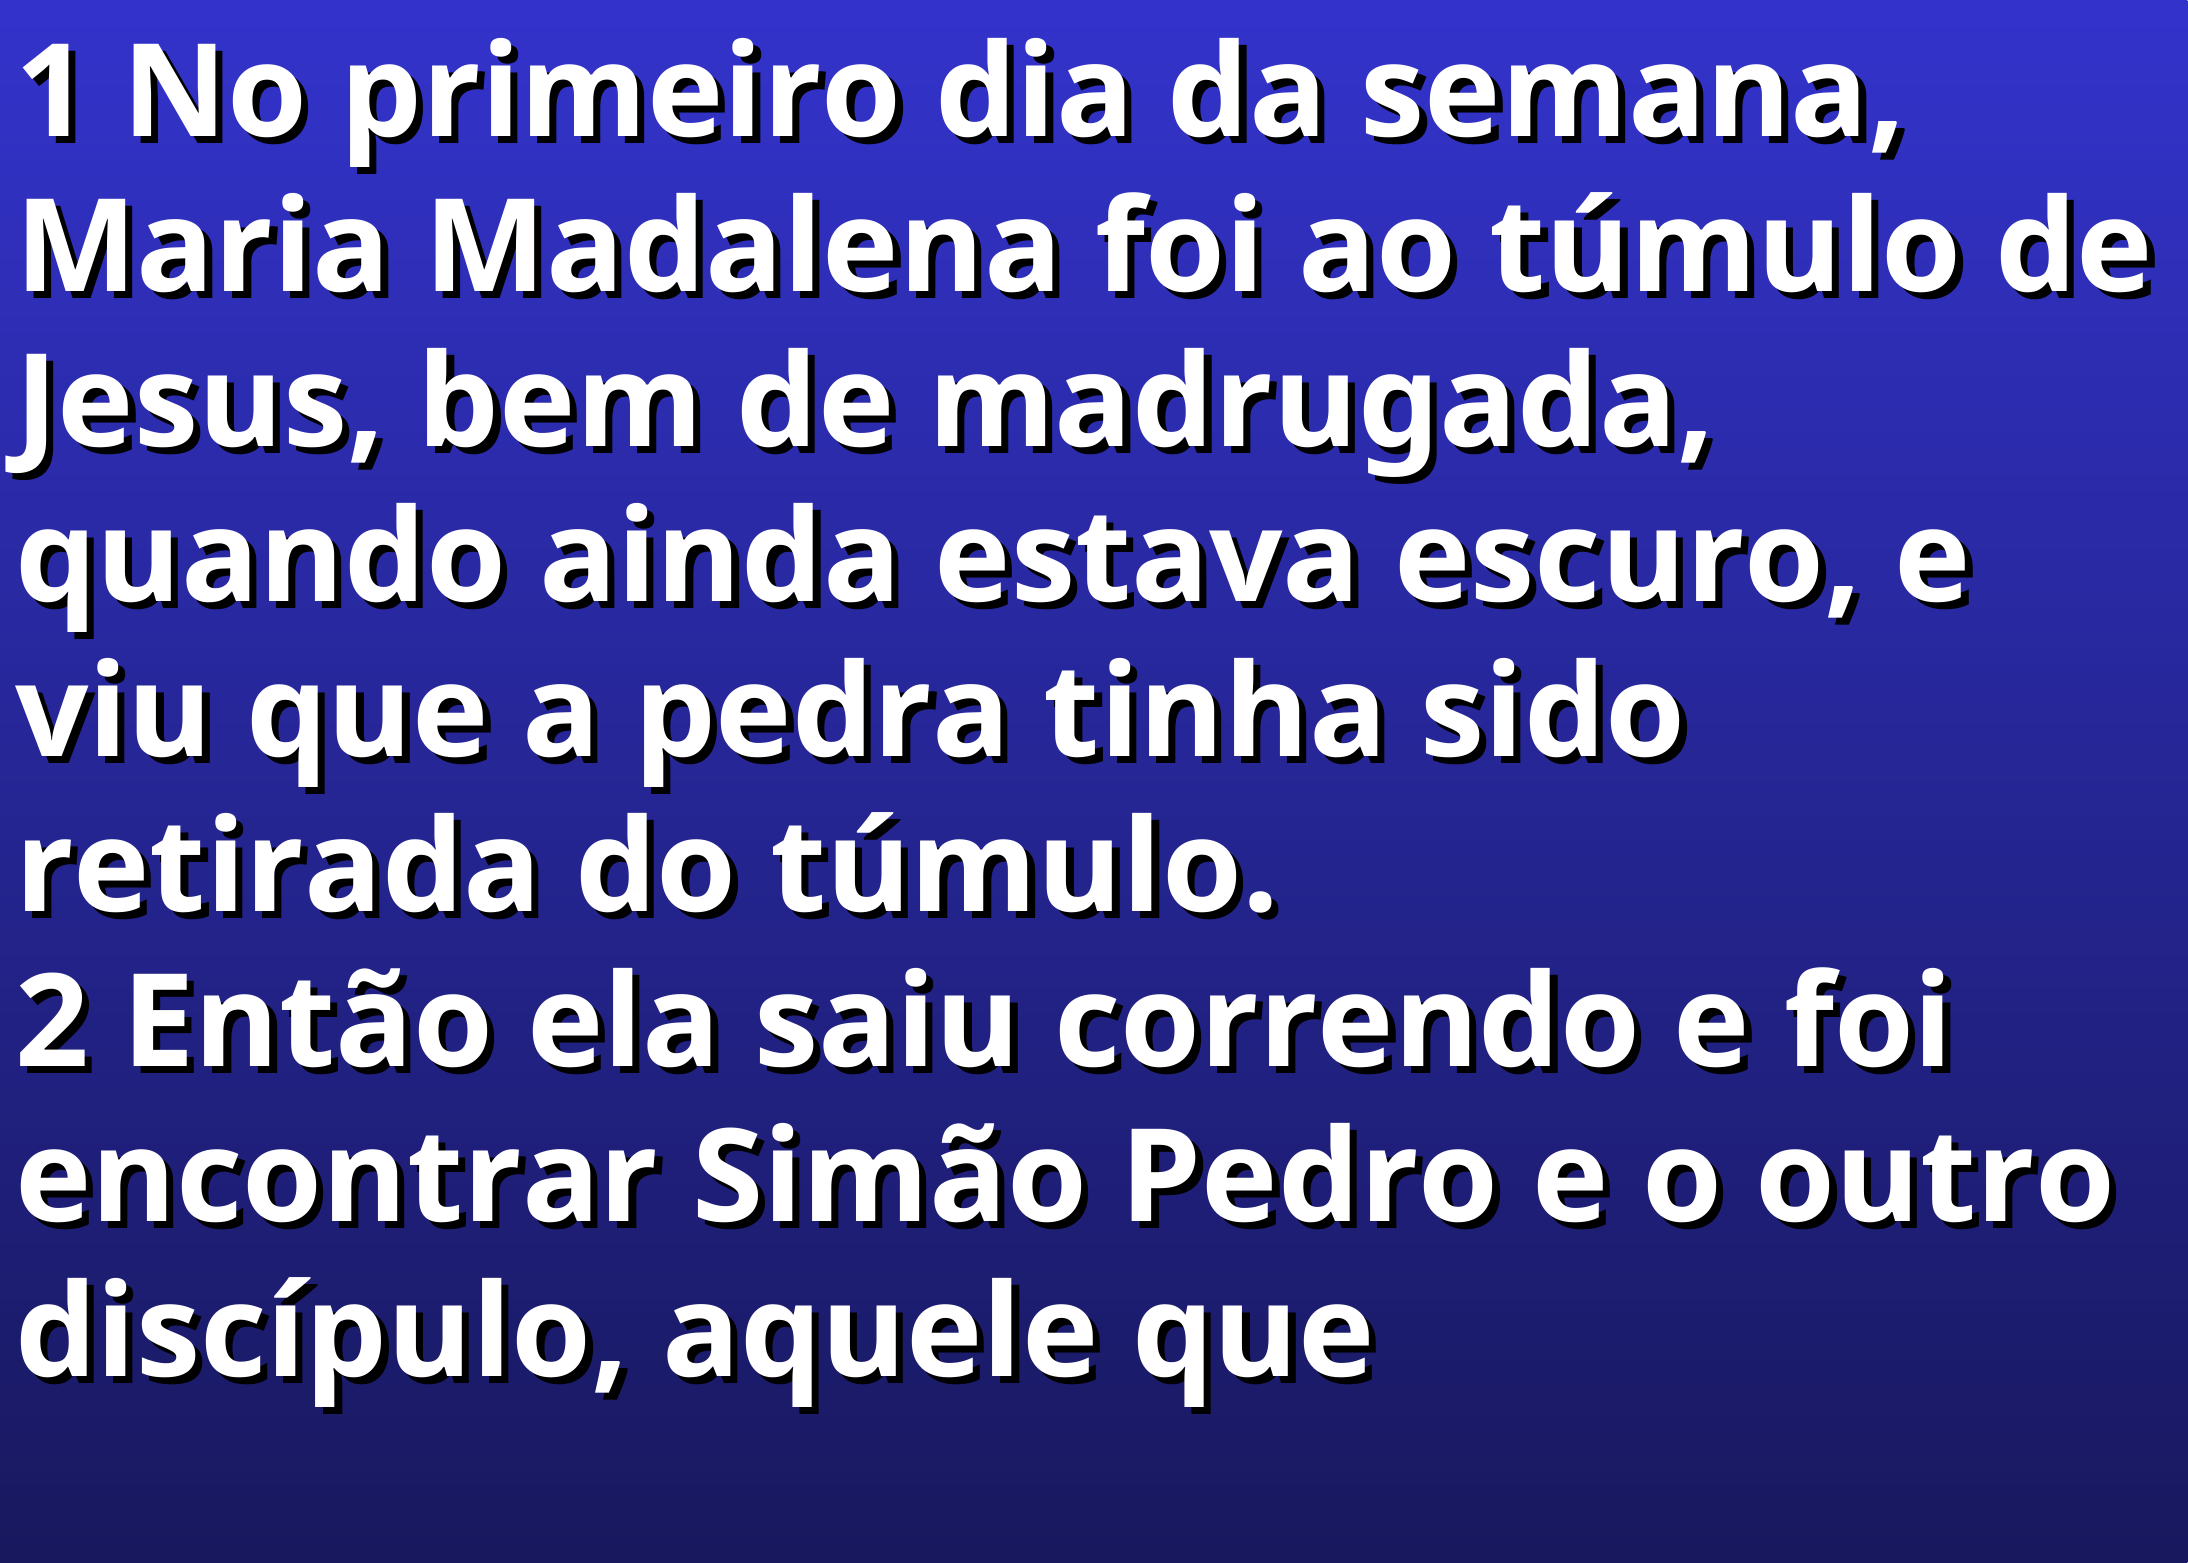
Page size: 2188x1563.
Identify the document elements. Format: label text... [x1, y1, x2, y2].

text_box 1 No primeiro dia da semana, Maria Madalena foi ao túmulo de Jesus, bem de madrugada, quando ainda estava escuro, e viu que a pedra tinha sido retirada do túmulo. 2 Então ela saiu correndo e foi encontrar Simão Pedro e o outro discípulo, aquele que [0, 0, 2188, 1410]
